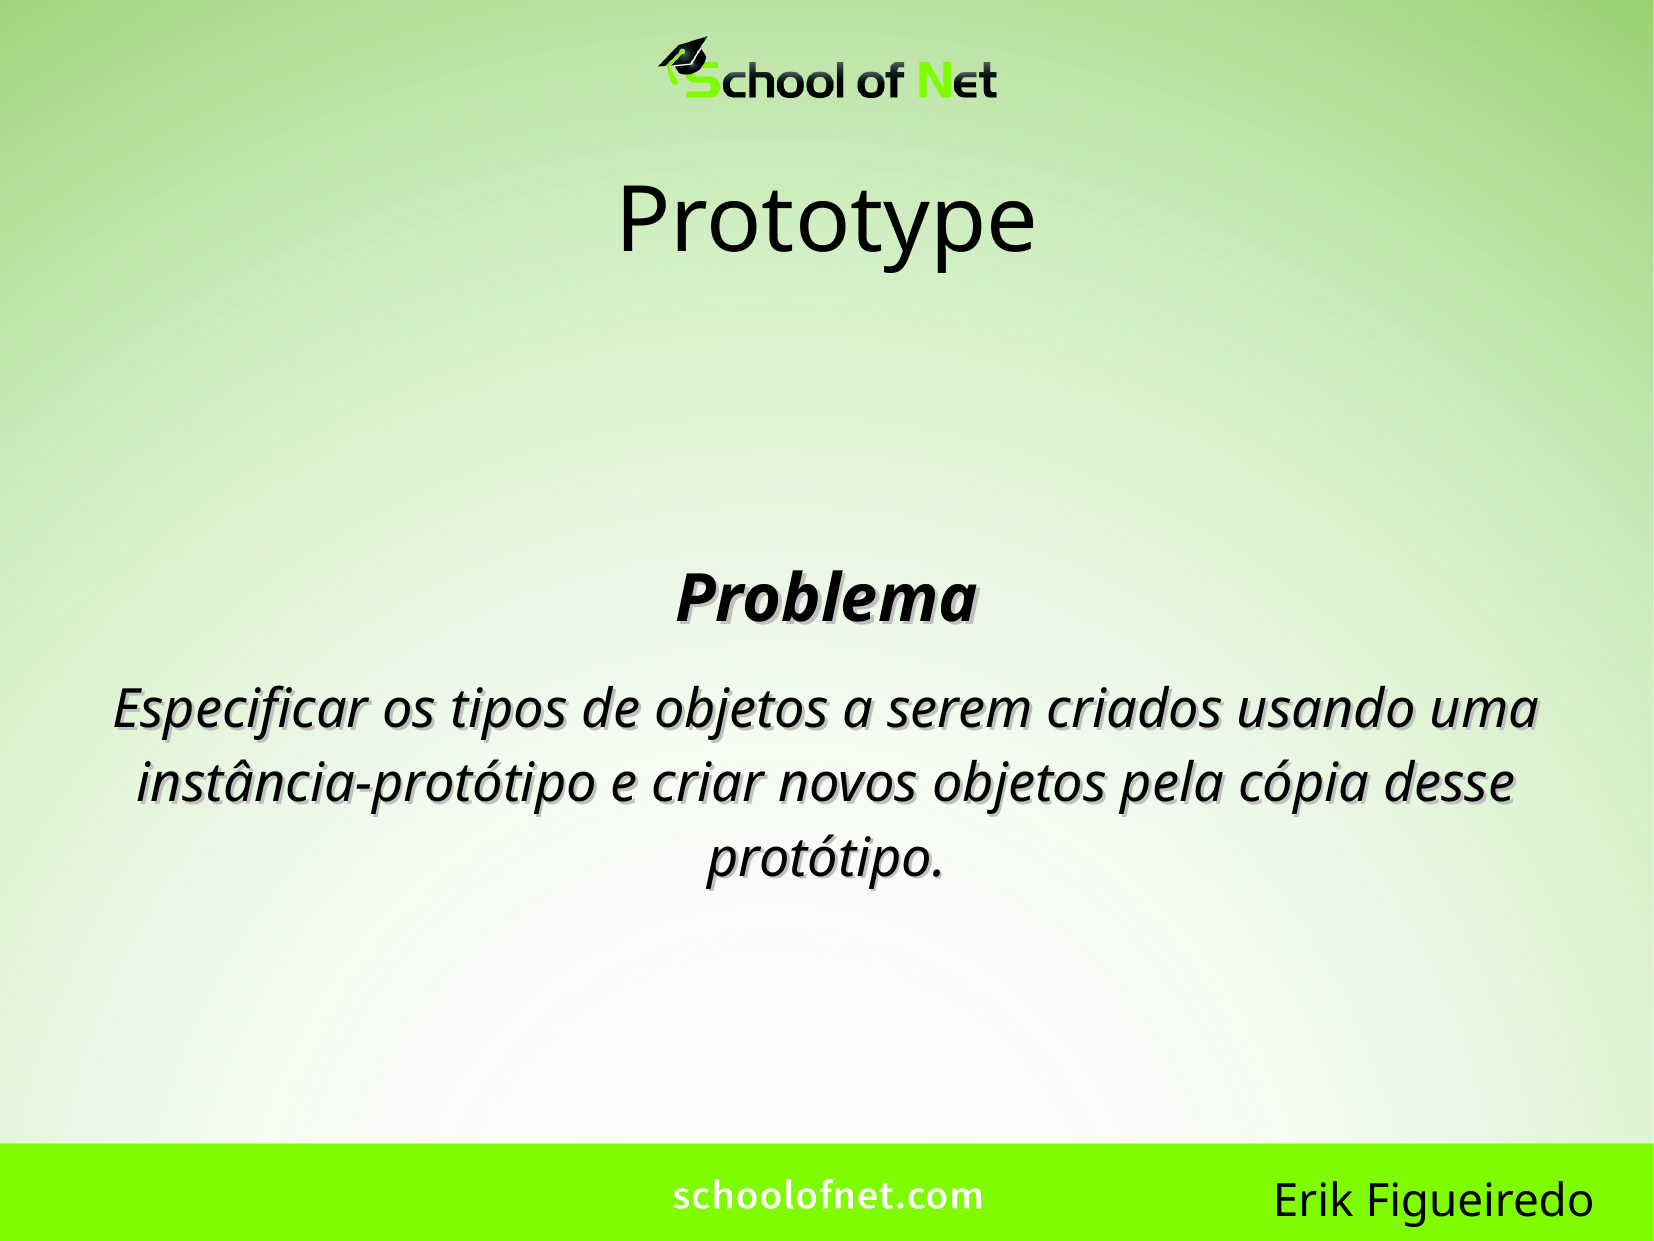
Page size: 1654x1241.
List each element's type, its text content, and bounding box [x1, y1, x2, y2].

list Problema Especificar os tipos de objetos a serem criados usando uma instância-protótipo e criar novos objetos pela cópia desse protótipo. [82, 311, 1571, 1131]
picture [0, 0, 1654, 1241]
text_box Erik Figueiredo [768, 1157, 1595, 1241]
title Prototype [82, 141, 1571, 290]
